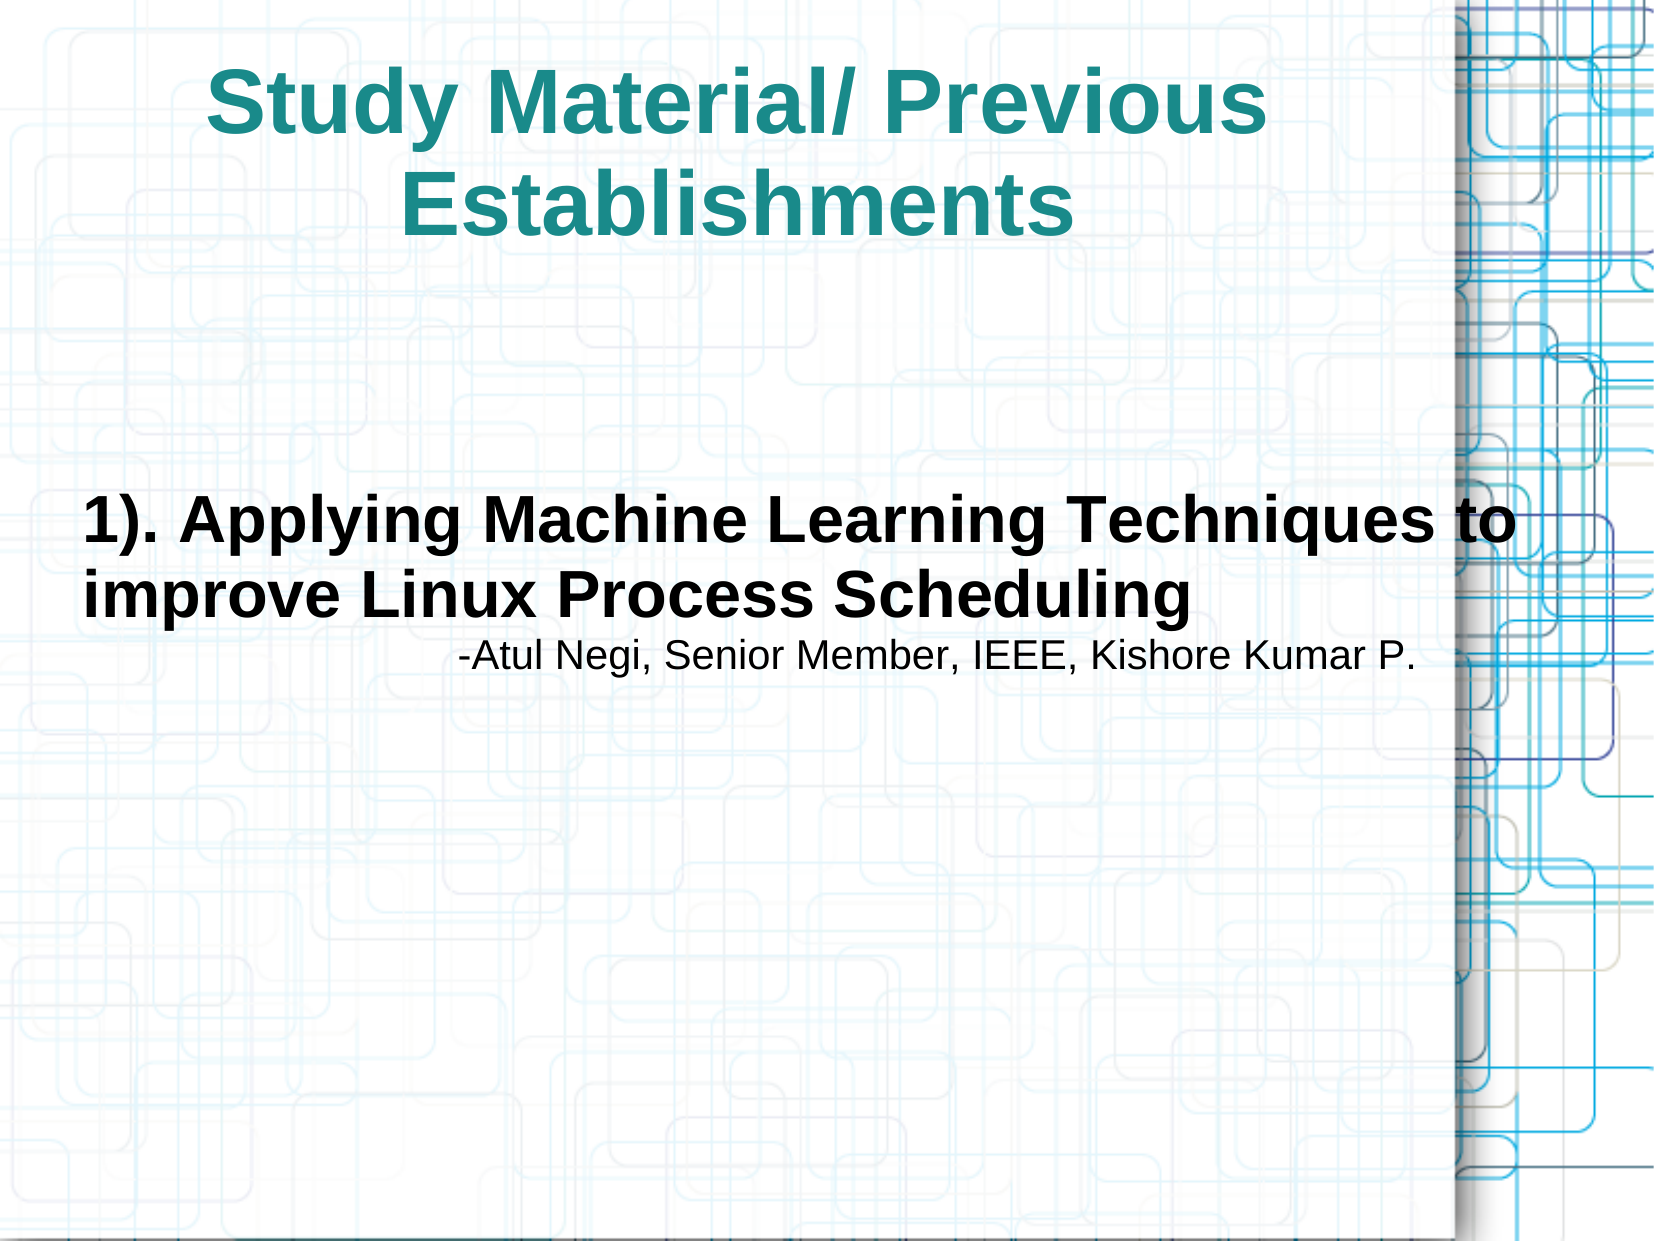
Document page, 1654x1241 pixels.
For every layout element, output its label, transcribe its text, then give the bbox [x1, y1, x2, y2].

subtitle 1). Applying Machine Learning Techniques to improve Linux Process Scheduling -Atul Negi, Senior Member, IEEE, Kishore Kumar P. [82, 290, 1538, 1010]
picture [0, 0, 1654, 1241]
title Study Material/ Previous Establishments [59, 49, 1418, 257]
